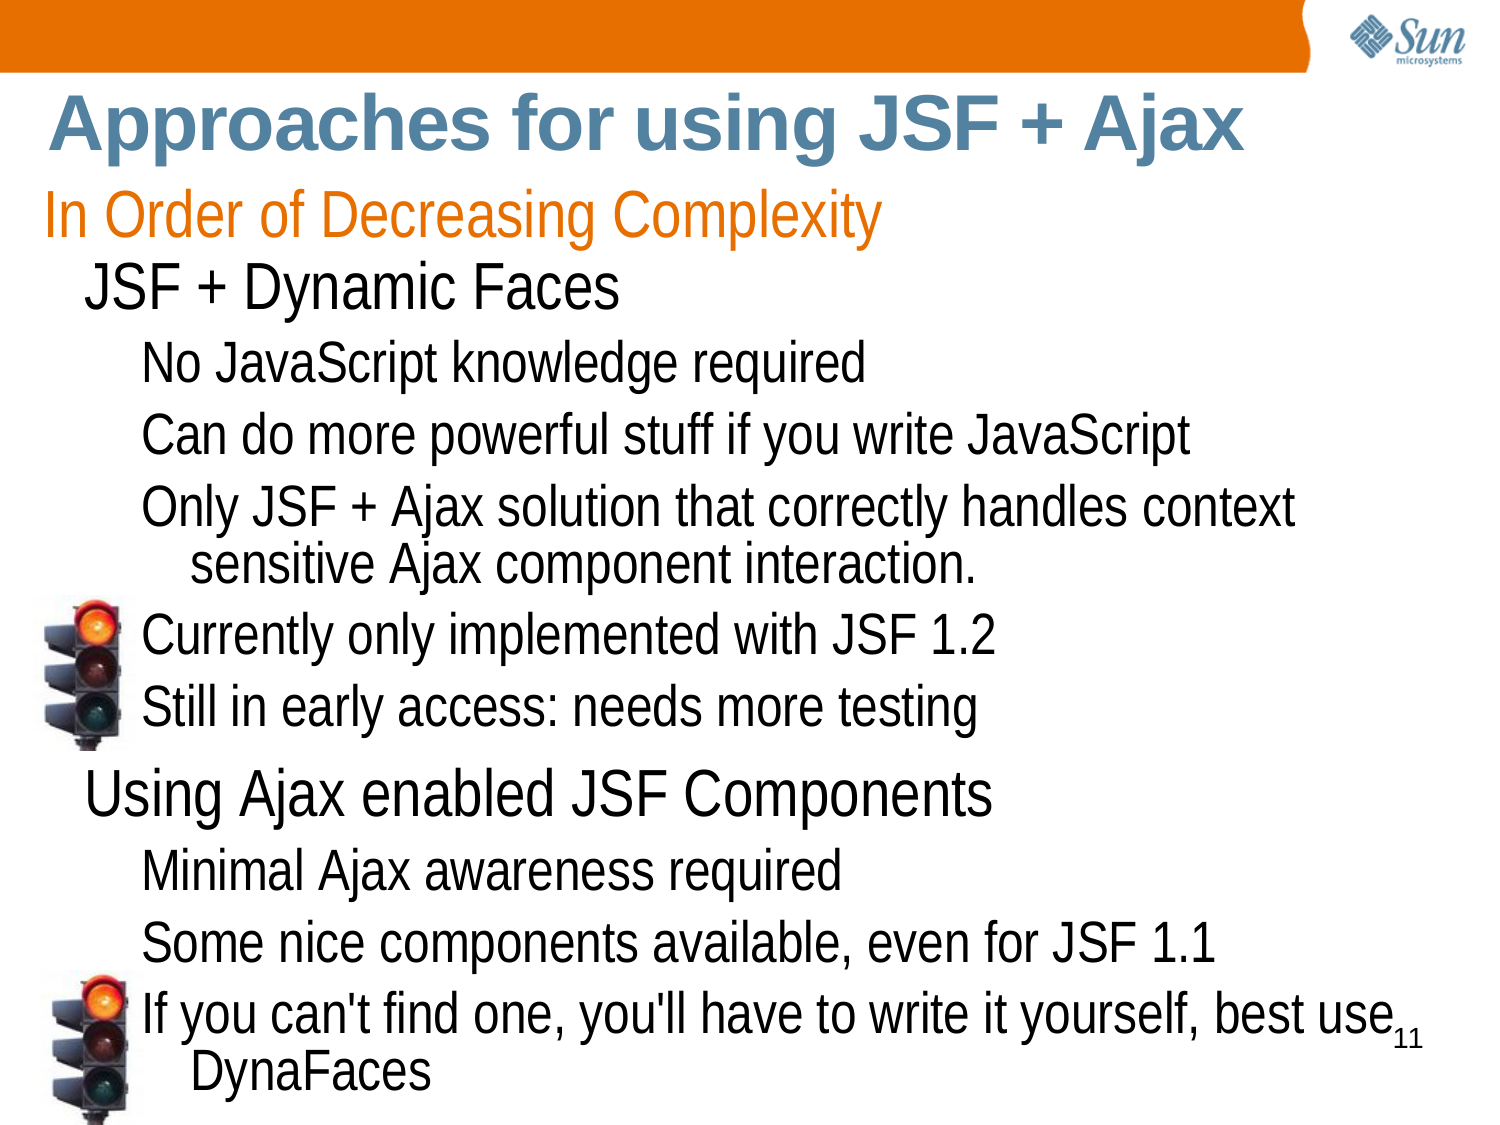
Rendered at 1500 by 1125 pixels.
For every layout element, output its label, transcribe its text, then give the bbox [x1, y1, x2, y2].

title Approaches for using JSF + Ajax [48, 86, 1410, 191]
list JSF + Dynamic Faces No JavaScript knowledge required Can do more powerful stuff if you write JavaScript Only JSF + Ajax solution that correctly handles context sensitive Ajax component interaction. Currently only implemented with JSF 1.2 Still in early access: needs more testing Using Ajax enabled JSF Components Minimal Ajax awareness required Some nice components available, even for JSF 1.1 If you can't find one, you'll have to write it yourself, best use DynaFaces [64, 257, 1402, 1119]
text_box In Order of Decreasing Complexity [43, 185, 1311, 263]
picture [33, 595, 137, 751]
picture [41, 970, 144, 1125]
picture [0, 0, 1500, 75]
